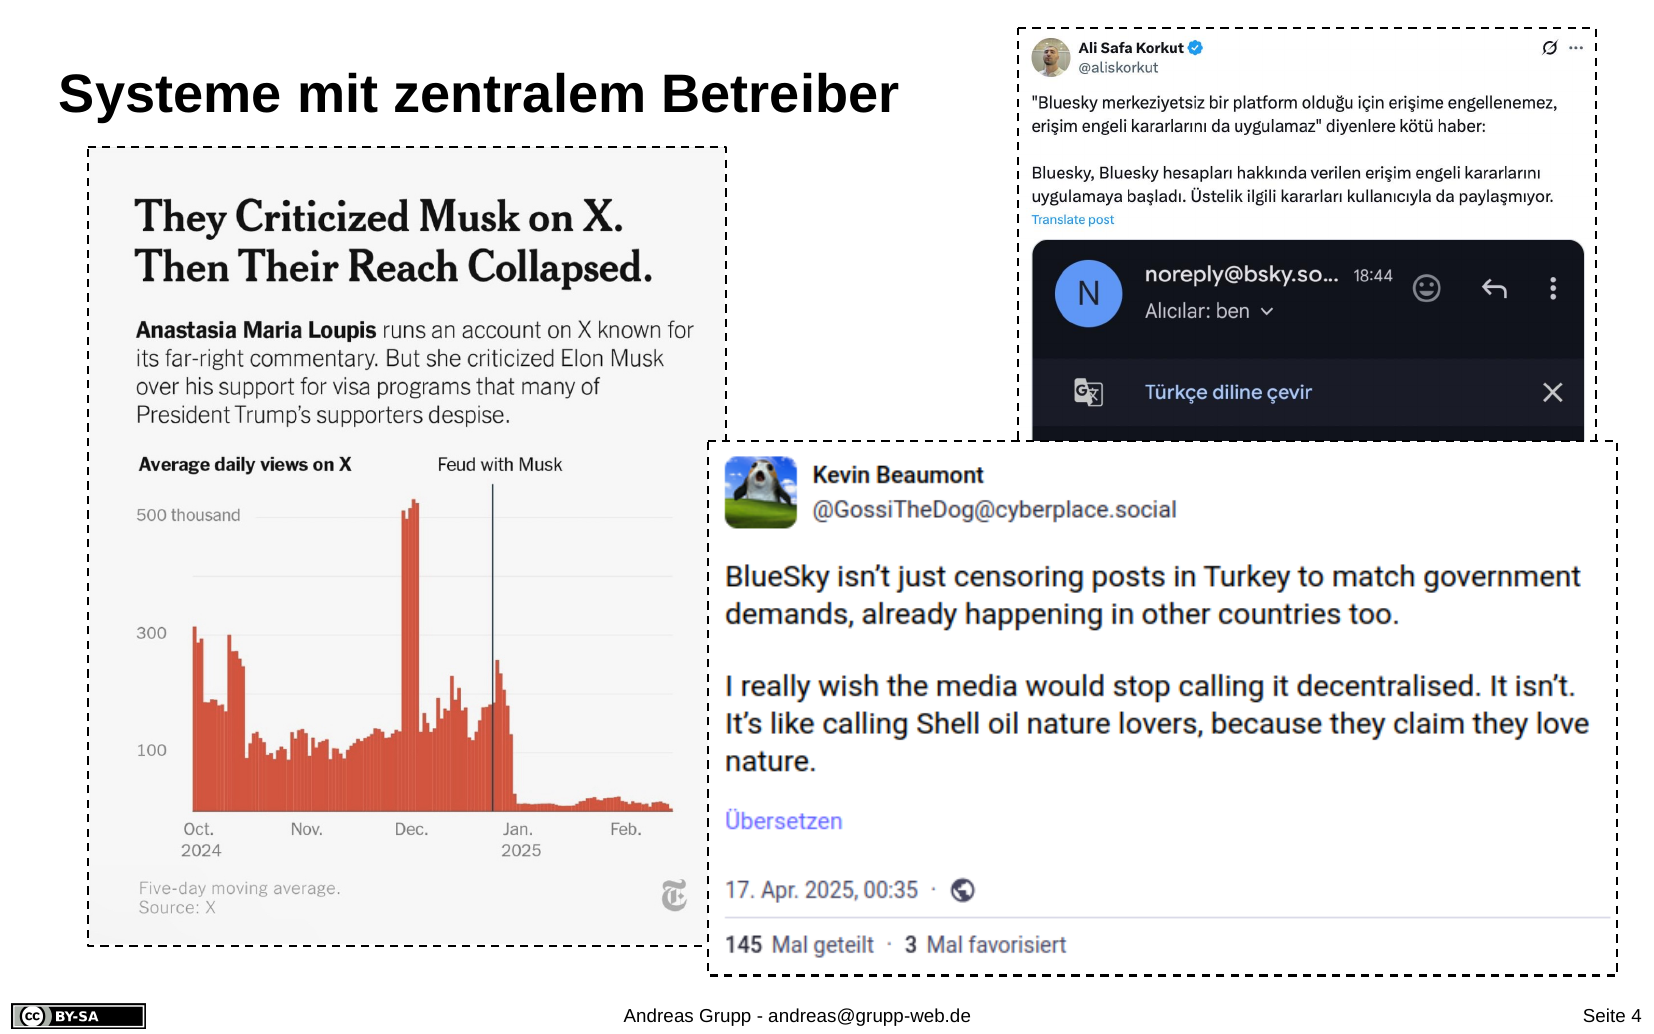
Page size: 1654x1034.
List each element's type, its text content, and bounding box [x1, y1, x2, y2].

picture [88, 28, 1617, 975]
picture [11, 1003, 146, 1029]
title Systeme mit zentralem Betreiber [59, 24, 1625, 165]
